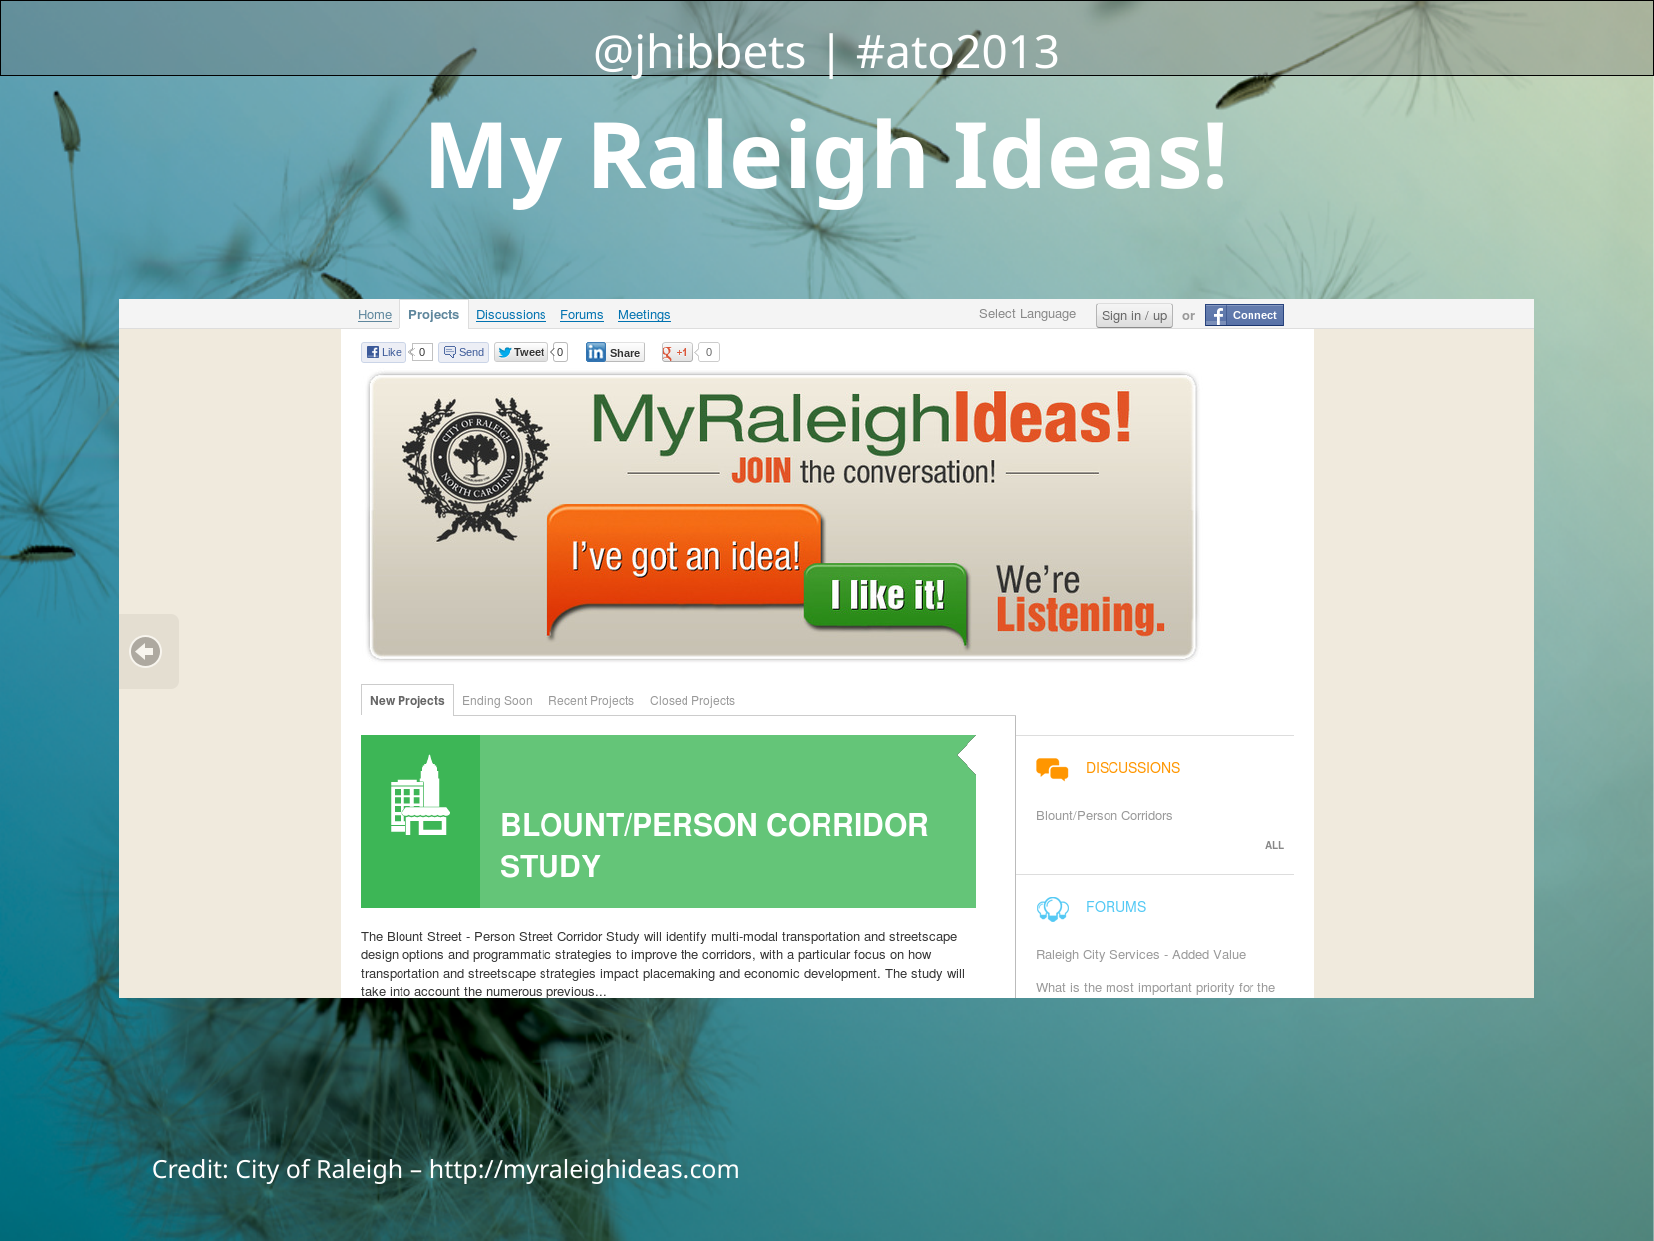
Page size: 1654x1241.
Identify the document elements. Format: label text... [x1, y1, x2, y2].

text_box Credit: City of Raleigh – http://myraleighideas.com [137, 1144, 769, 1188]
picture [0, 76, 1654, 1241]
title My Raleigh Ideas! [82, 49, 1571, 257]
